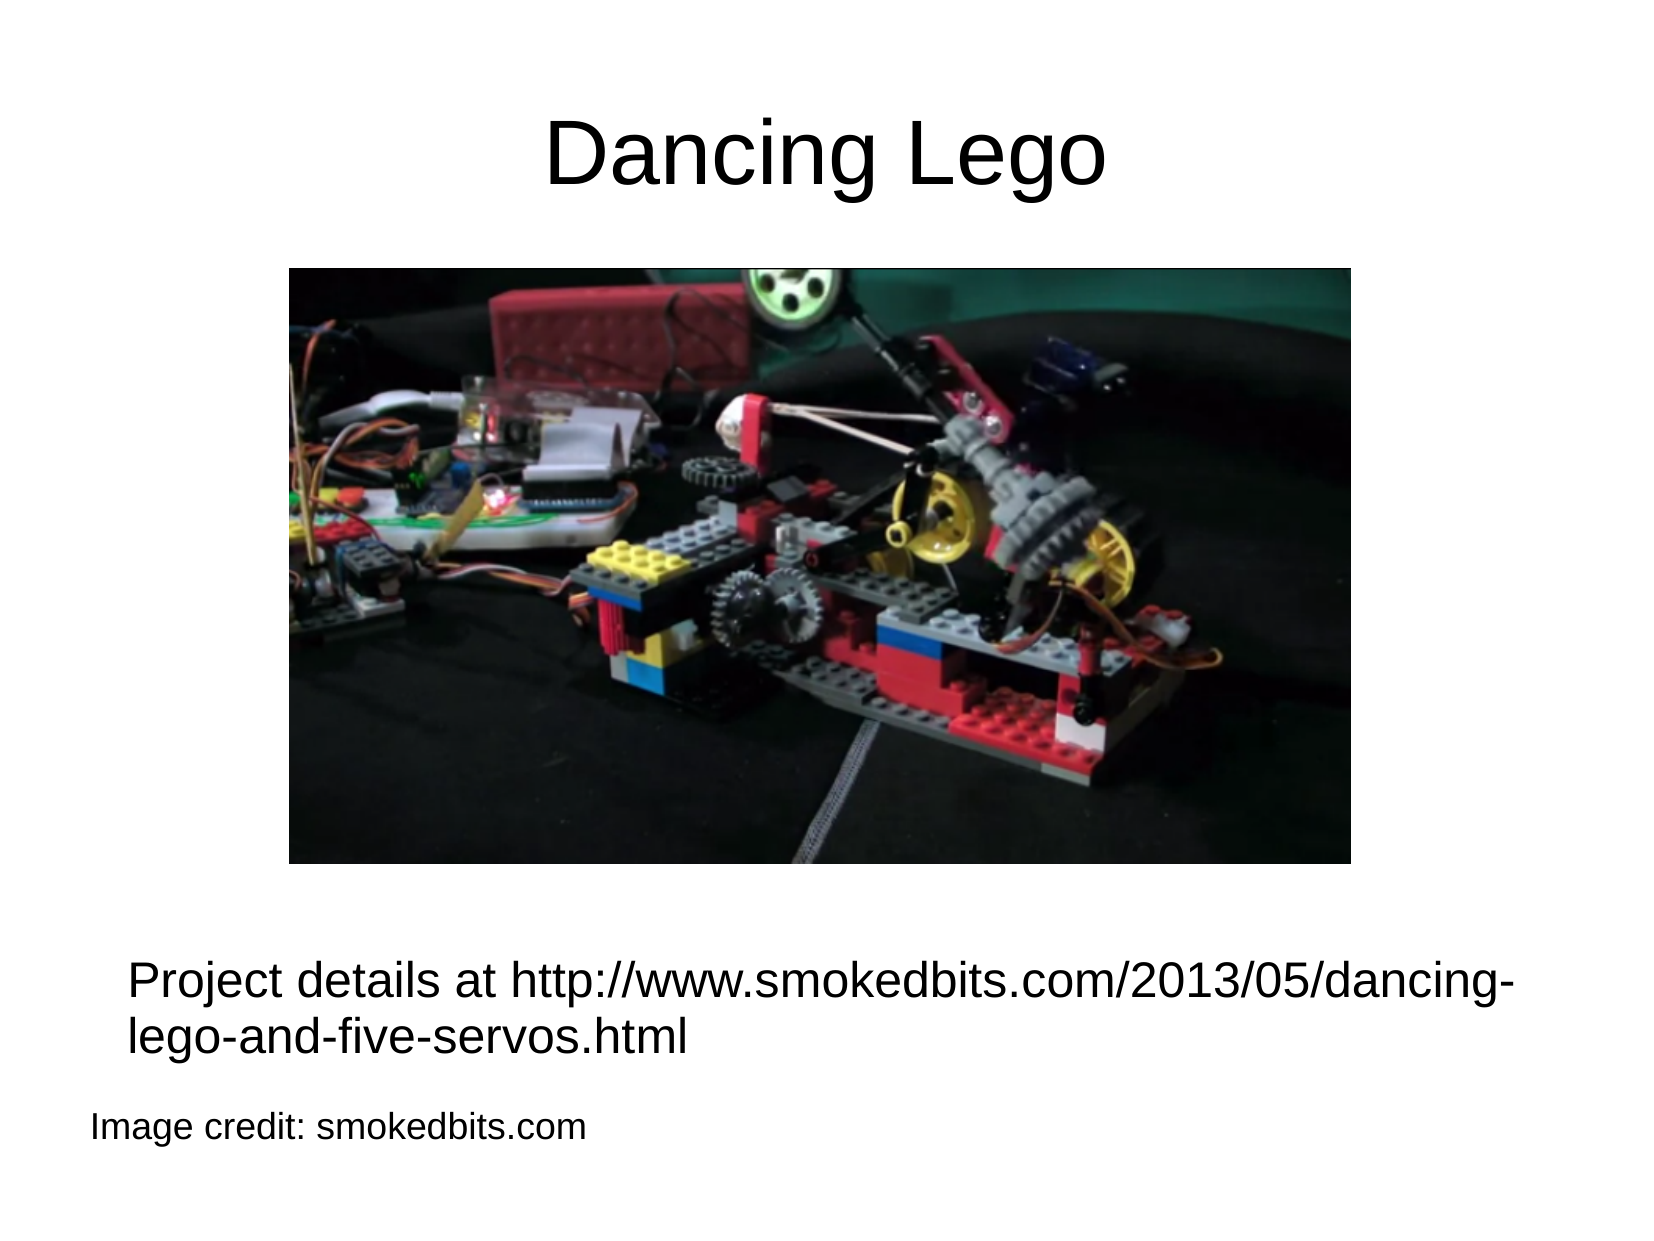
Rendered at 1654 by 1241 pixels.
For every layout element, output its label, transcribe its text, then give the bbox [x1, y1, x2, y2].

text_box Image credit: smokedbits.com [75, 1098, 603, 1156]
title Dancing Lego [82, 49, 1571, 257]
picture [289, 268, 1351, 864]
text_box Project details at http://www.smokedbits.com/2013/05/dancing-lego-and-five-servos.html [112, 945, 1553, 1072]
